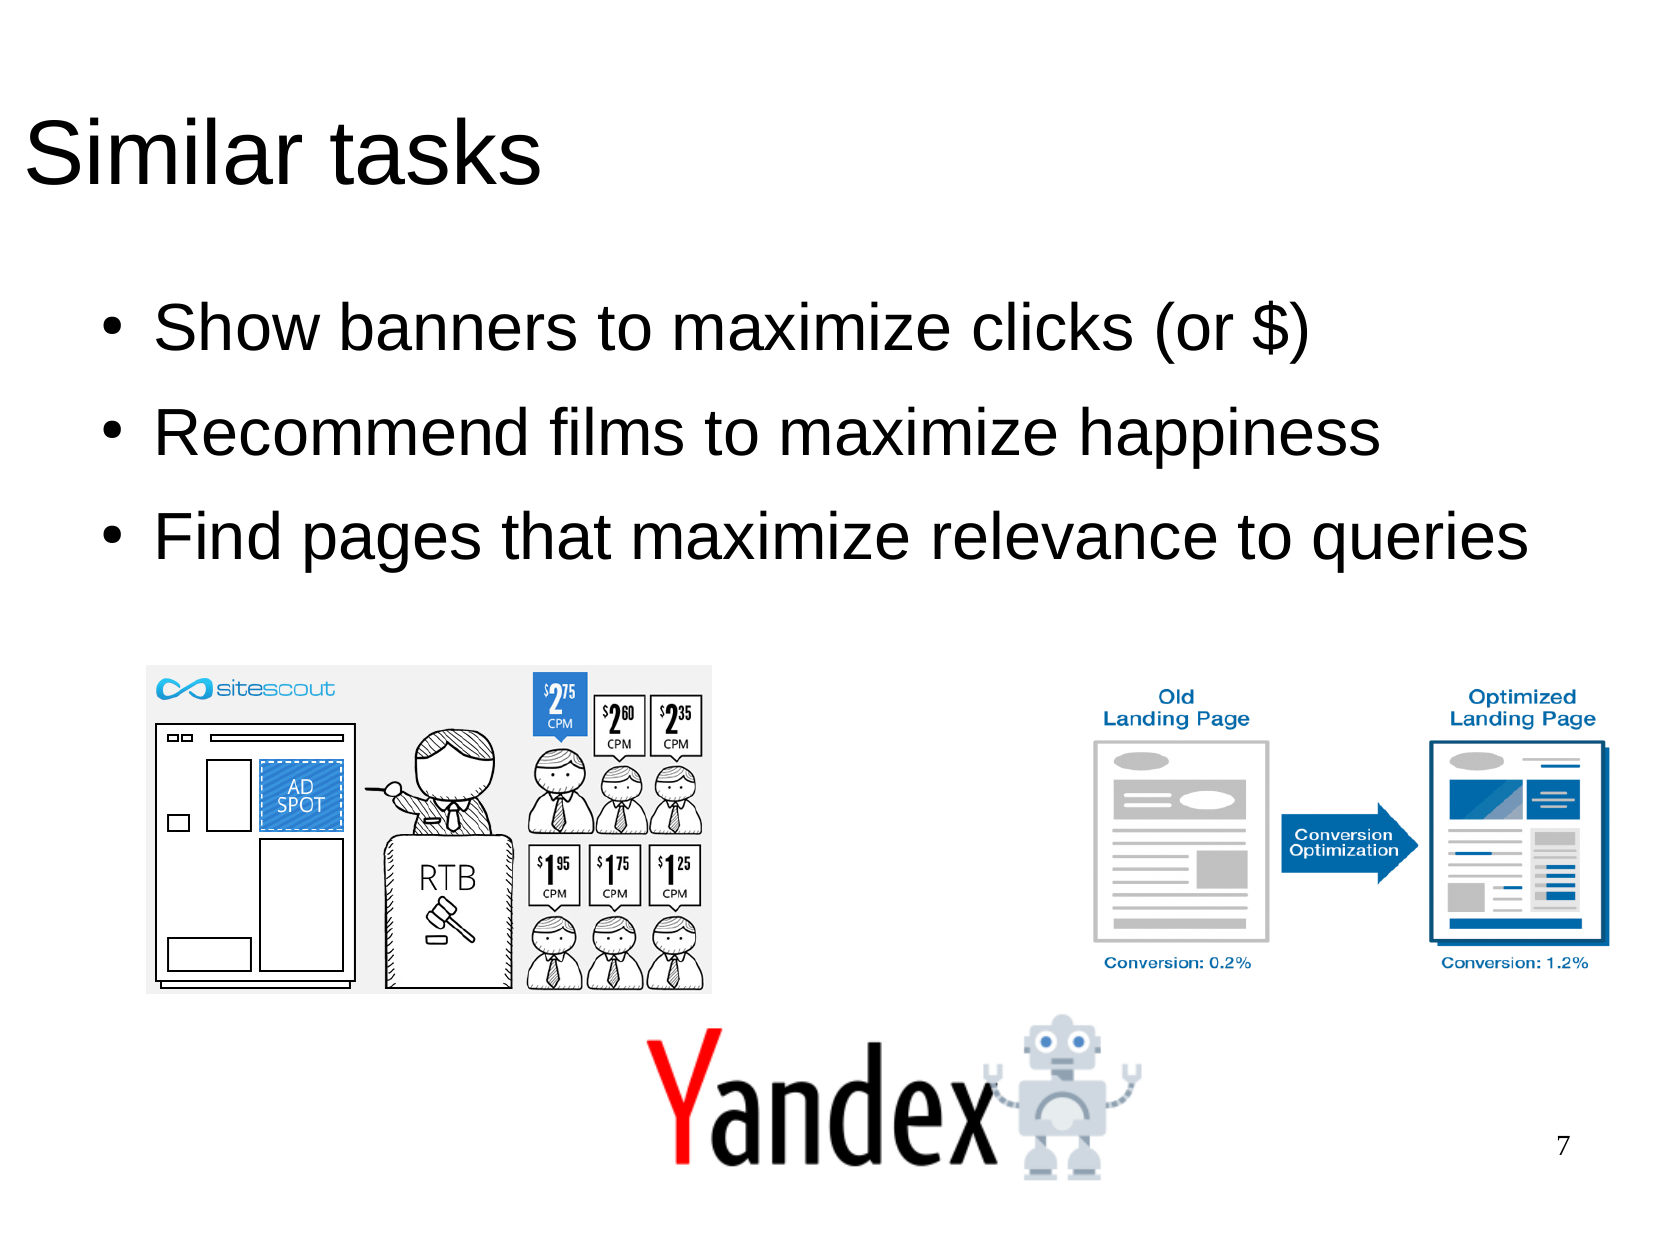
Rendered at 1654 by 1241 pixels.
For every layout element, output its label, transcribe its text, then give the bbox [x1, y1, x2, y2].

title Similar tasks [23, 49, 1512, 257]
list Show banners to maximize clicks (or $) Recommend films to maximize happiness Find pages that maximize relevance to queries [82, 290, 1571, 1010]
picture [1084, 681, 1627, 995]
picture [146, 665, 712, 994]
picture [558, 1010, 1184, 1204]
